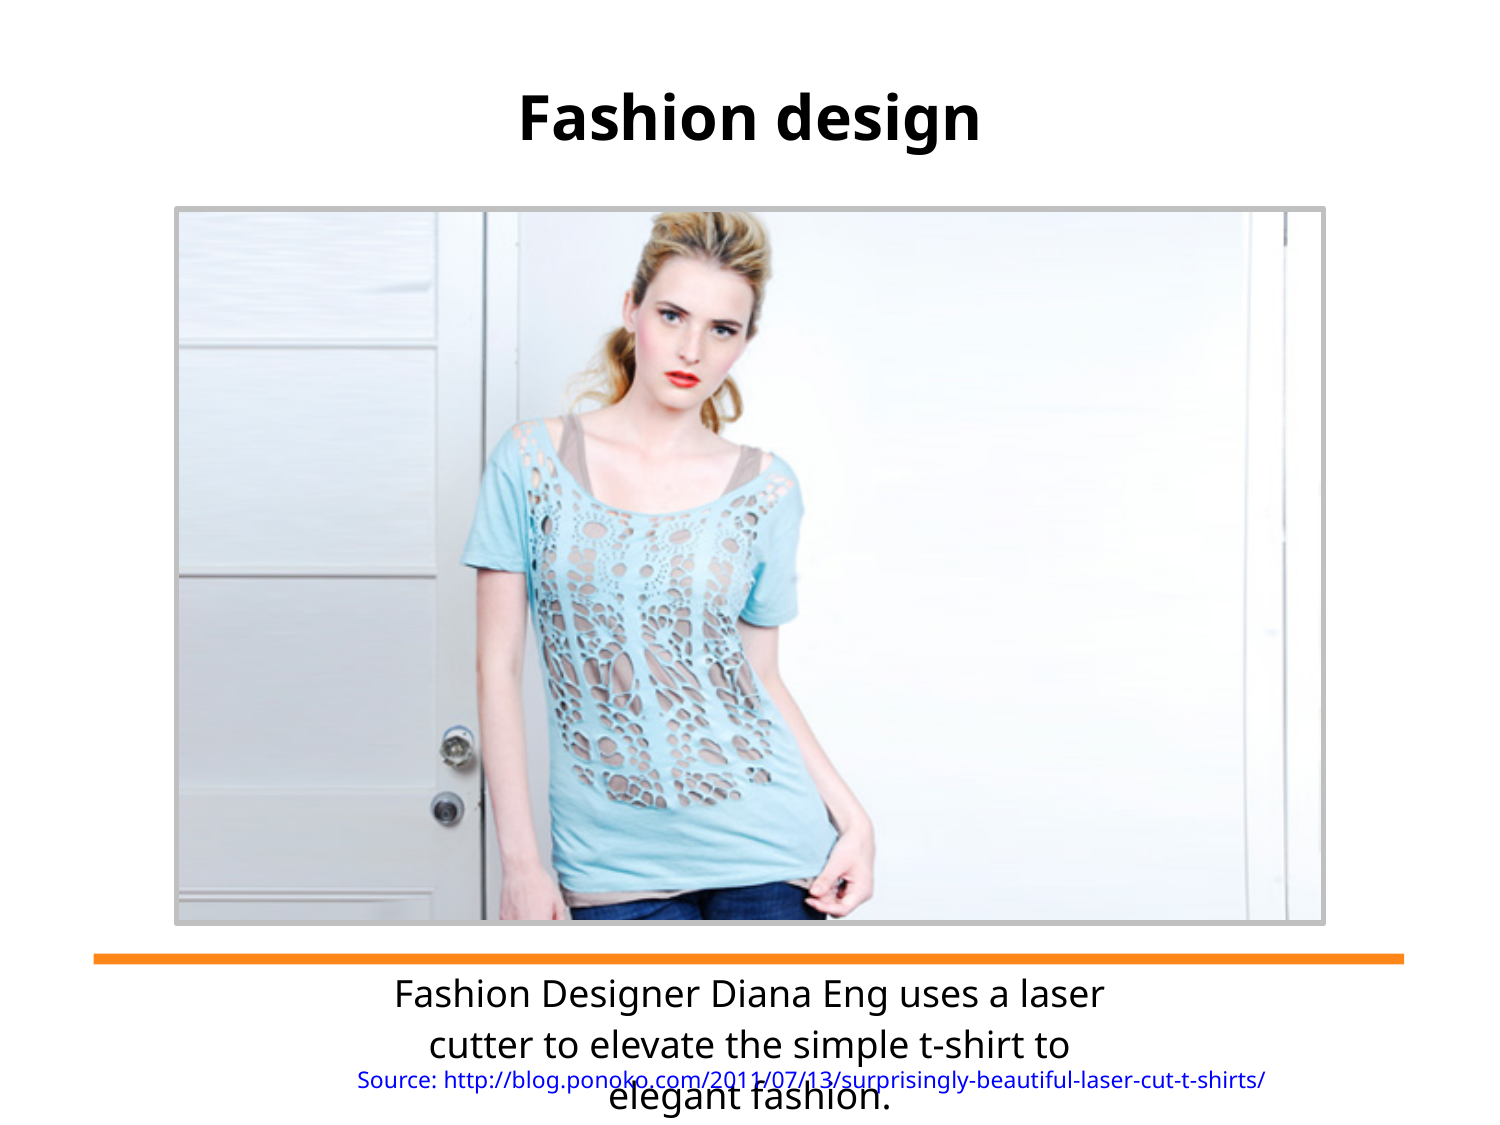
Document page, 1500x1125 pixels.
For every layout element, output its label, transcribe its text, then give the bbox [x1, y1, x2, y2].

picture [0, 0, 1500, 1125]
text_box Source: http://blog.ponoko.com/2011/07/13/surprisingly-beautiful-laser-cut-t-shirts/ [342, 1056, 1158, 1098]
title Fashion design [75, 44, 1426, 188]
text_box Fashion Designer Diana Eng uses a laser cutter to elevate the simple t-shirt to elegant fashion. [347, 960, 1153, 1056]
